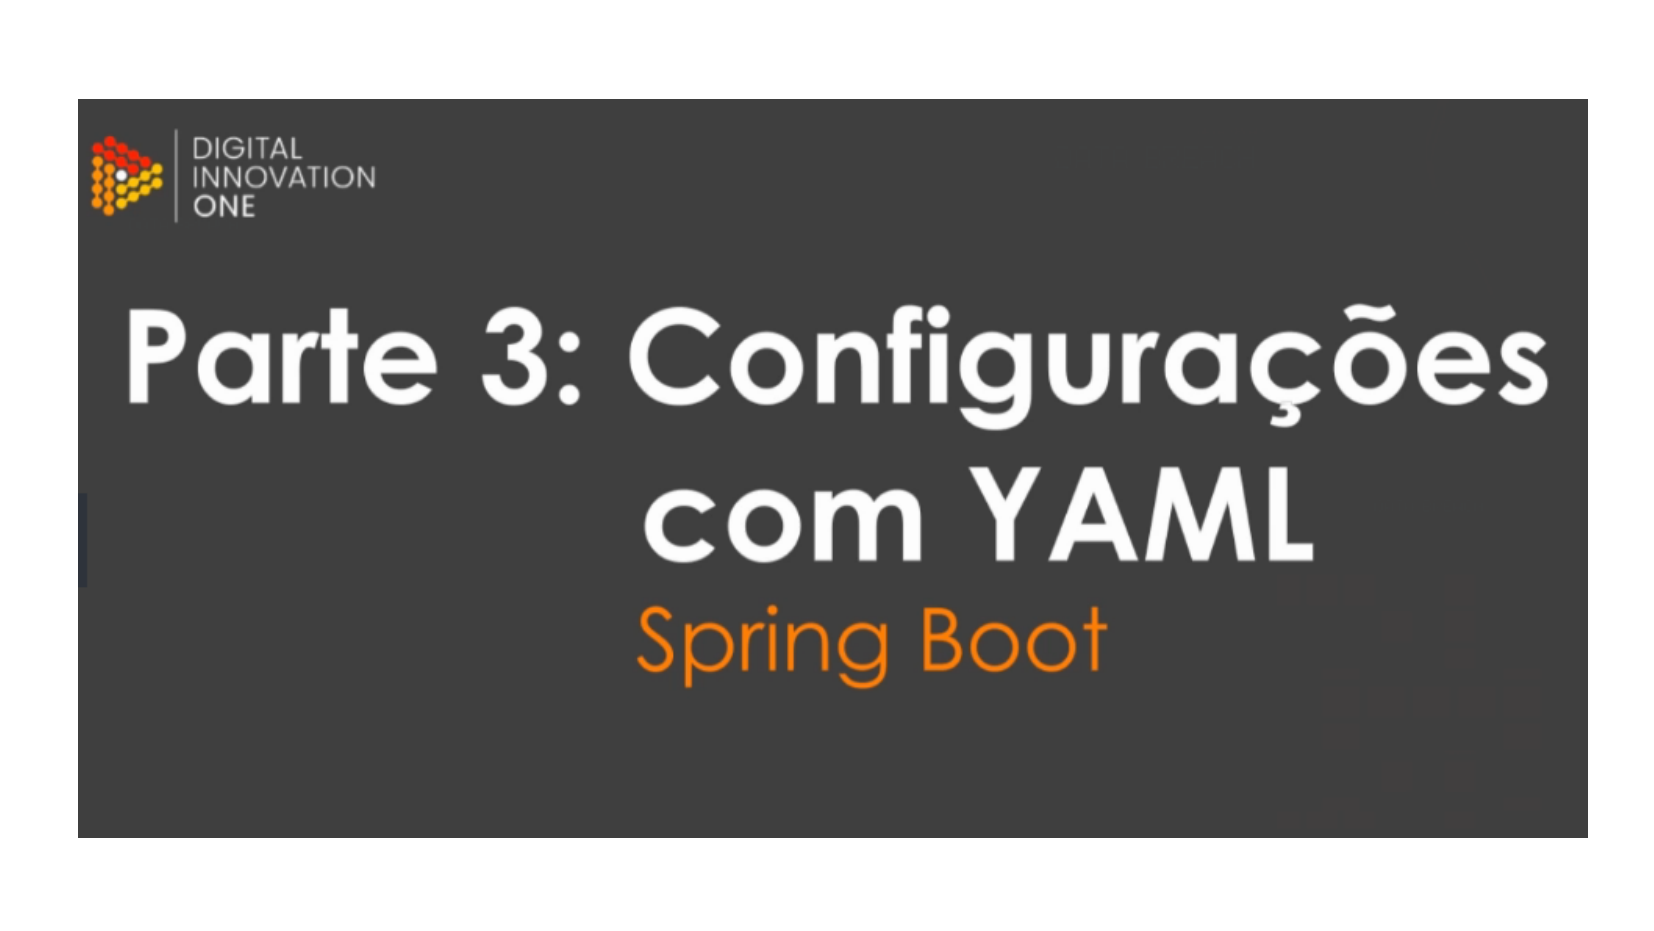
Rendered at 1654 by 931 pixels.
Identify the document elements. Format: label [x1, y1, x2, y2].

picture [78, 99, 1588, 838]
